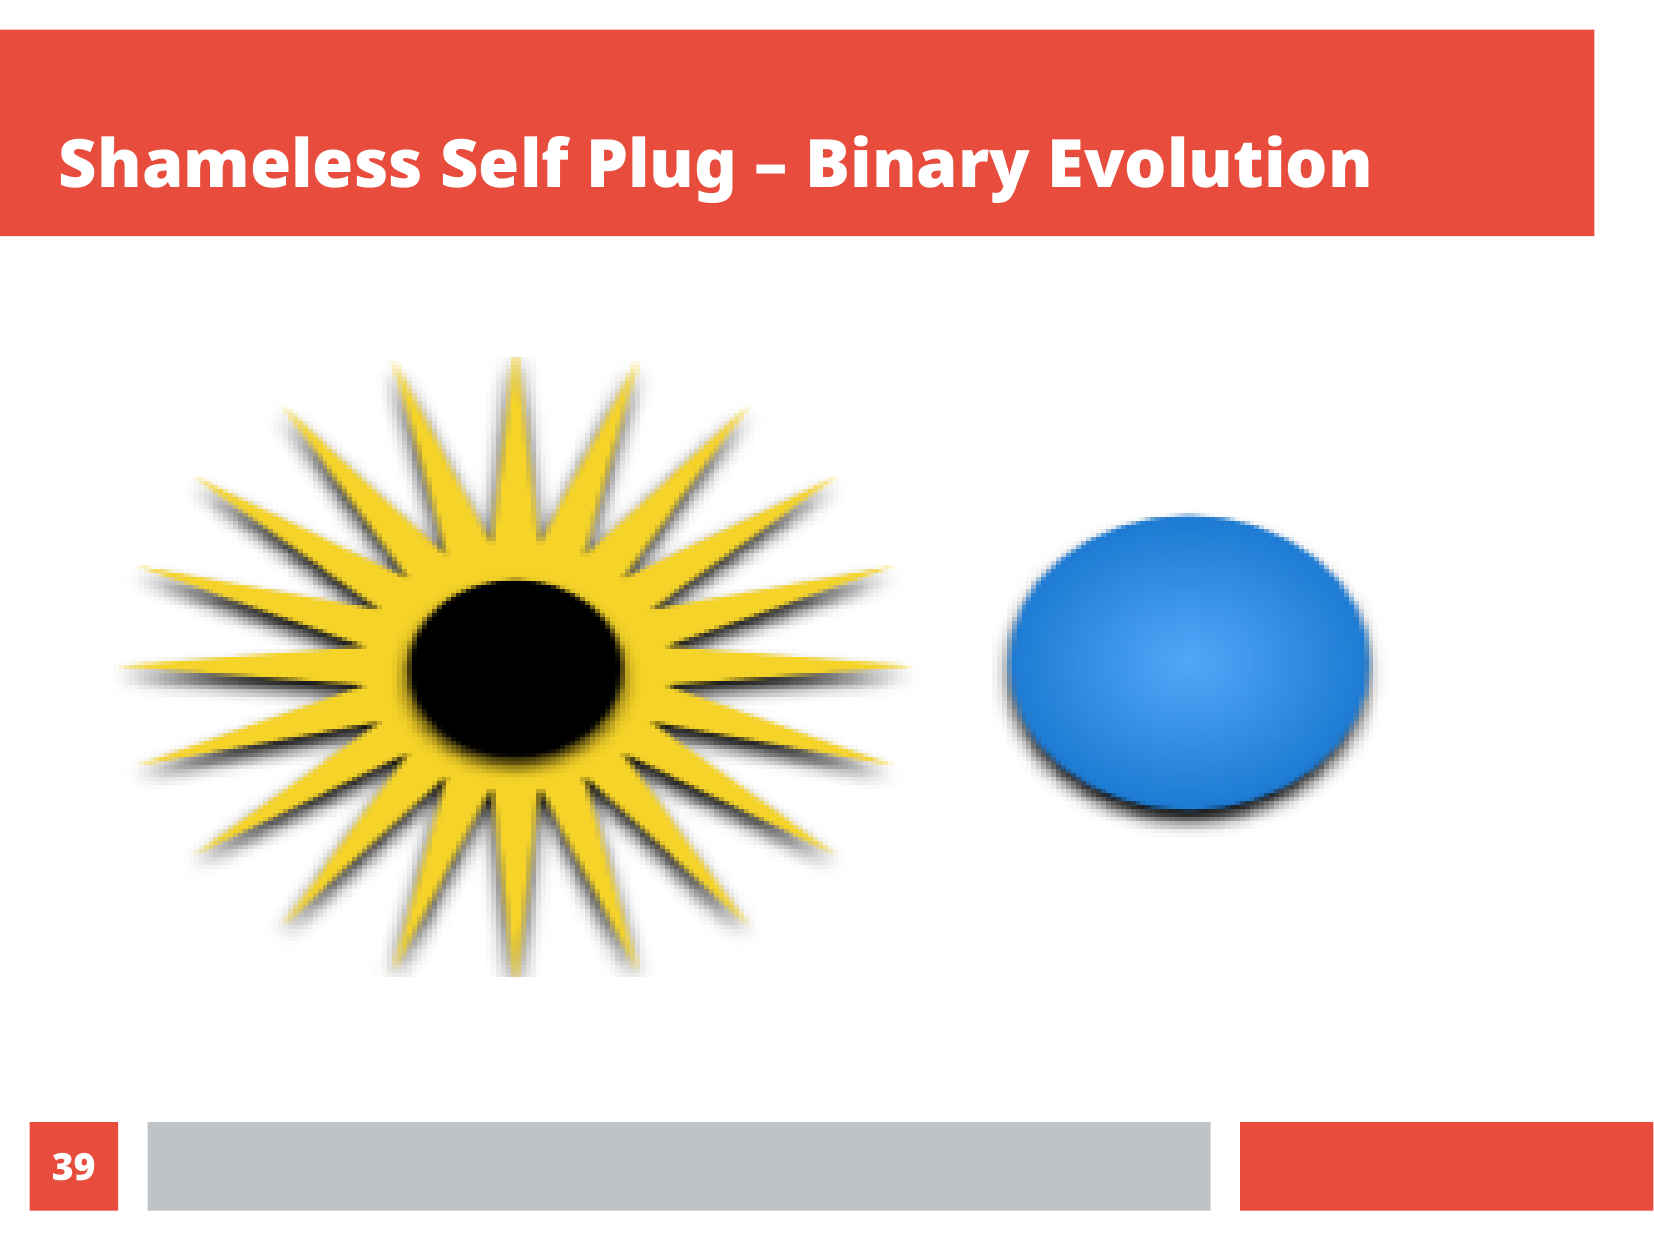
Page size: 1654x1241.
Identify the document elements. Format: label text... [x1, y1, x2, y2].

picture [95, 357, 1602, 977]
title Shameless Self Plug – Binary Evolution [59, 59, 1595, 207]
